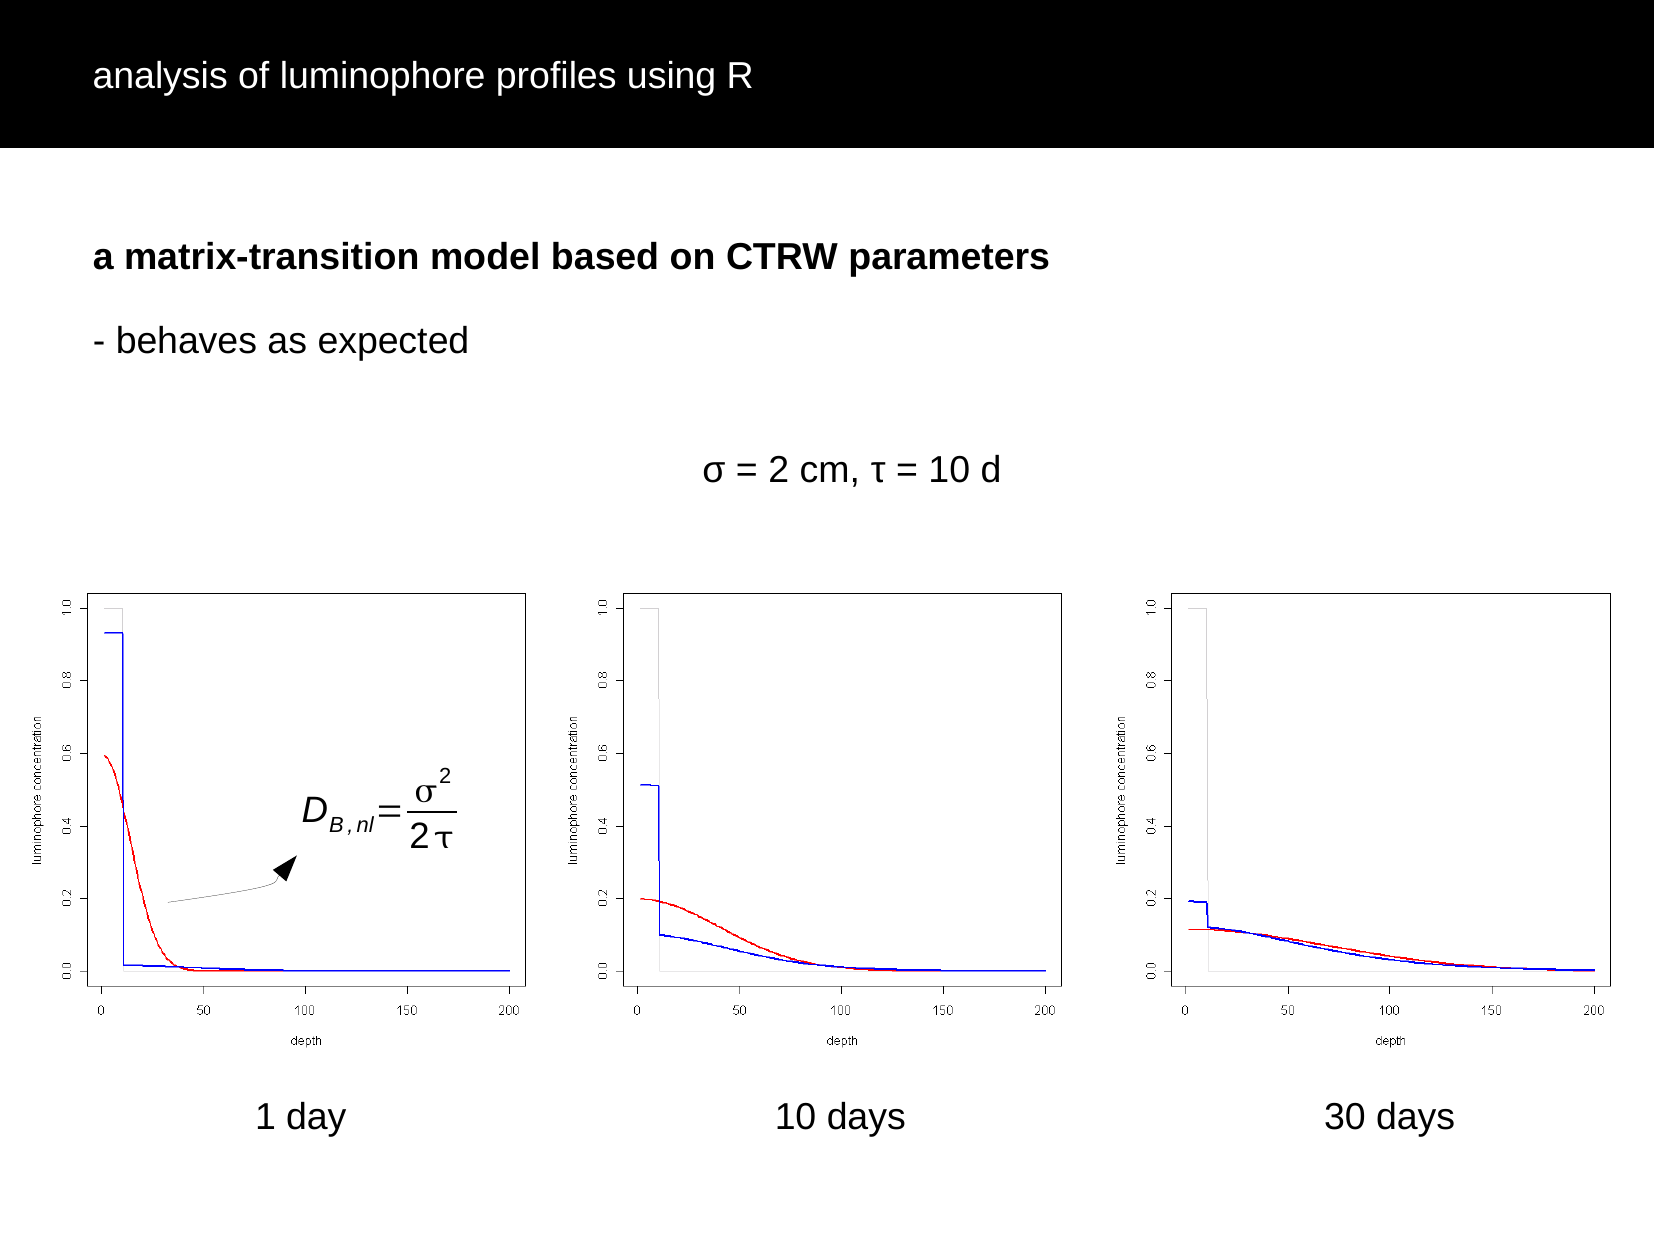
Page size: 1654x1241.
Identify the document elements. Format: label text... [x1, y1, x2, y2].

text_box a matrix-transition model based on CTRW parameters - behaves as expected [78, 228, 1066, 371]
chart [292, 763, 469, 857]
text_box [0, 0, 1654, 148]
picture [1109, 531, 1642, 1063]
text_box 10 days [760, 1087, 921, 1145]
text_box 1 day [240, 1087, 361, 1145]
text_box 30 days [1309, 1087, 1470, 1145]
text_box σ = 2 cm, τ = 10 d [687, 441, 1017, 499]
picture [25, 531, 557, 1063]
text_box analysis of luminophore profiles using R [77, 46, 769, 104]
picture [561, 531, 1093, 1063]
